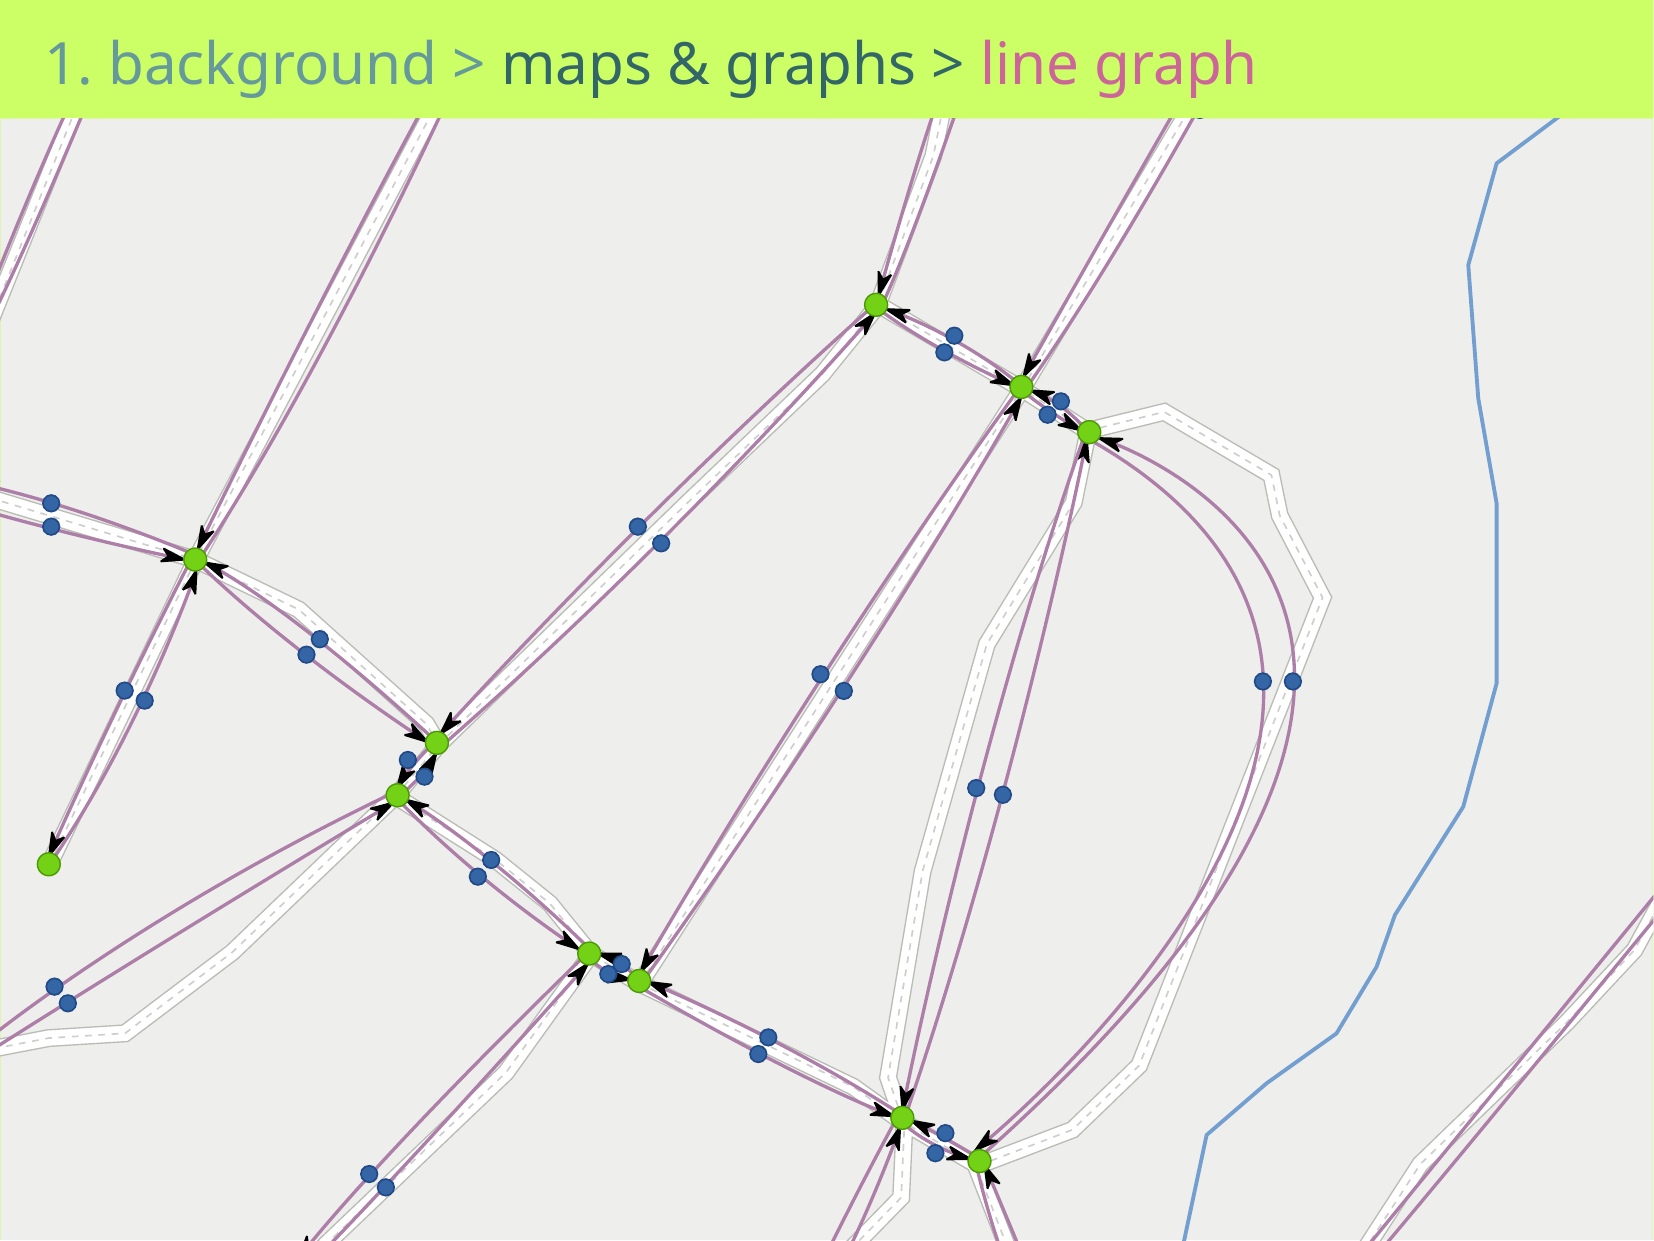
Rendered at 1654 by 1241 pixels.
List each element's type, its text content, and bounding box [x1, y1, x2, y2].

text_box 1. background > maps & graphs > line graph [29, 14, 1130, 118]
picture [0, 118, 1654, 1241]
